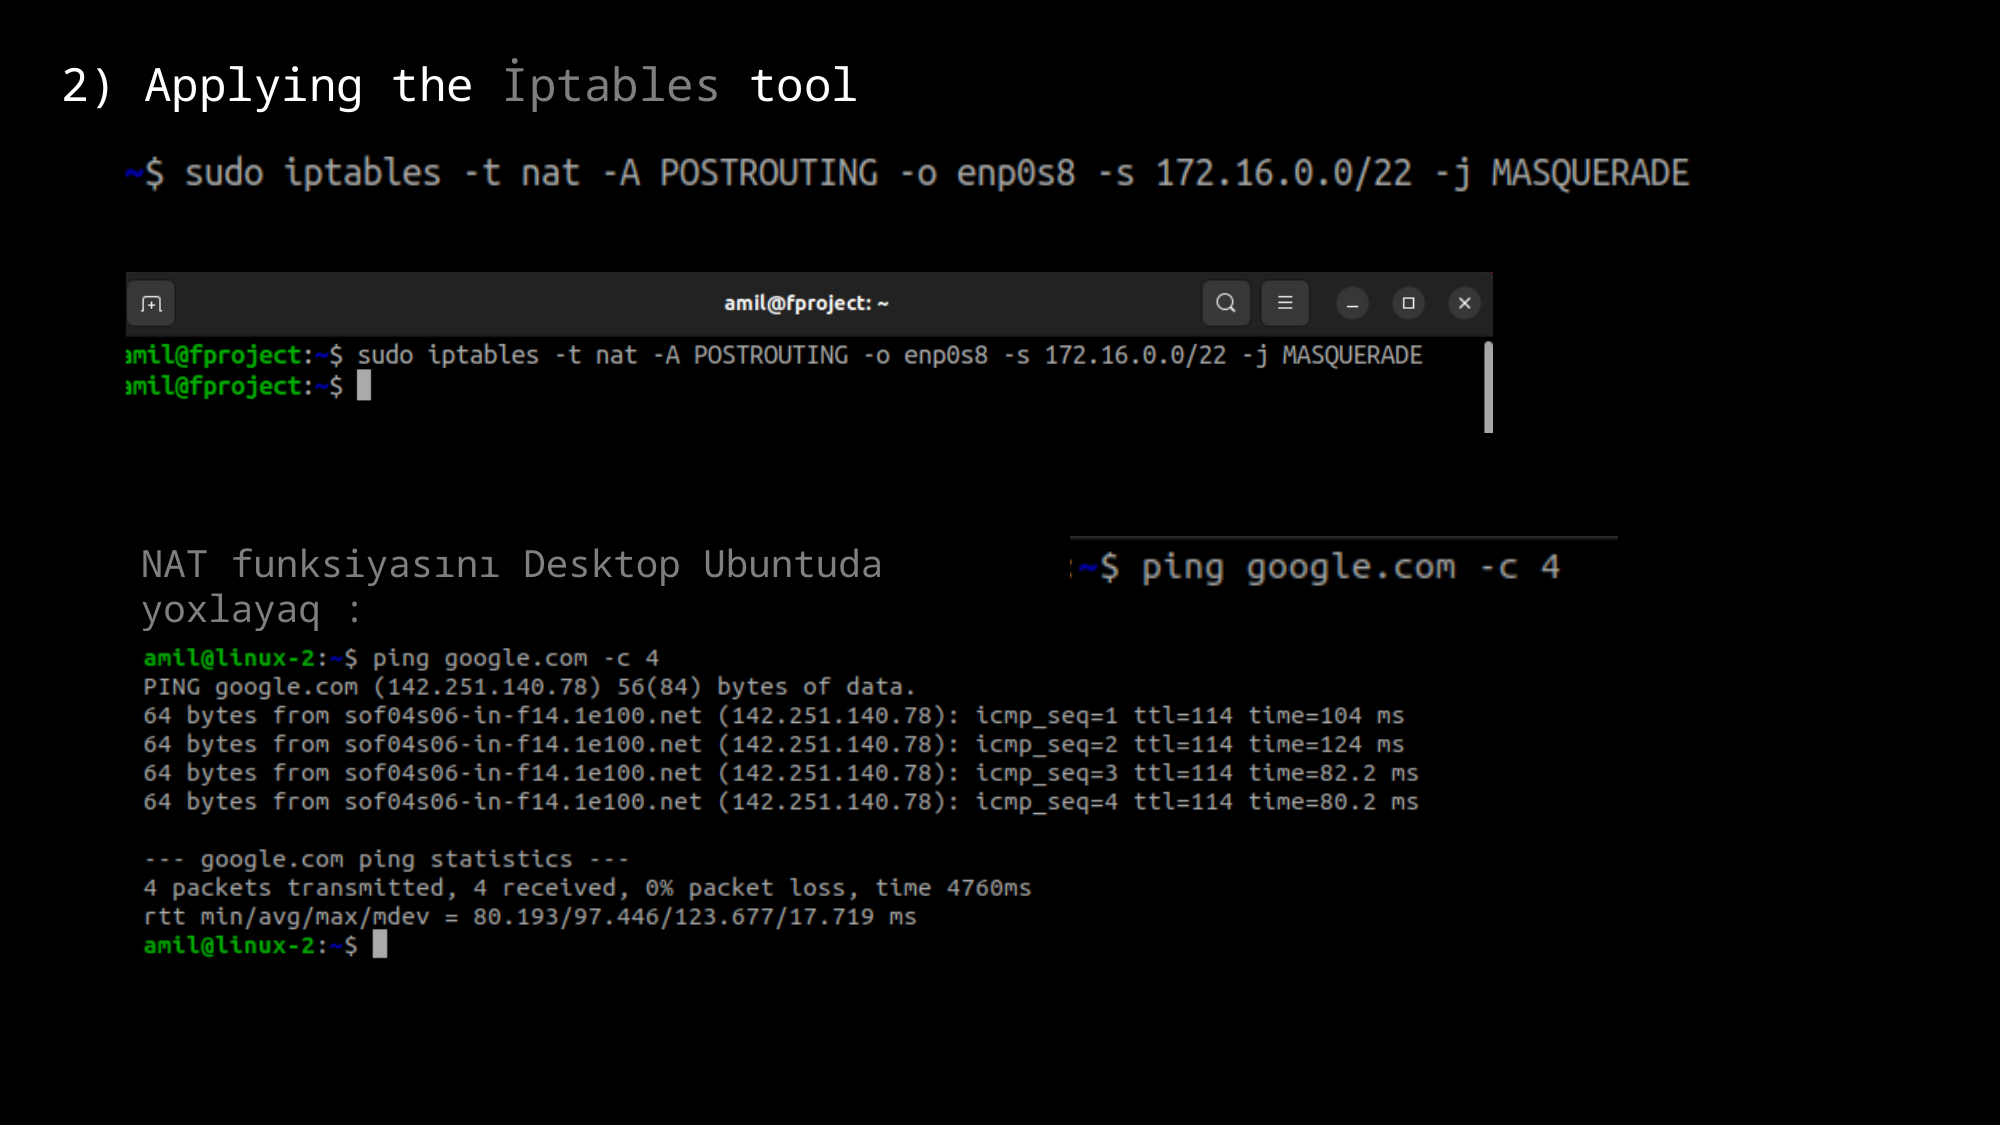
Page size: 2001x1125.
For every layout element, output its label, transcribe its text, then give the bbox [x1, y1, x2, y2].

picture [125, 149, 1694, 198]
picture [1070, 536, 1618, 598]
picture [142, 631, 1441, 987]
picture [125, 272, 1493, 433]
text_box NAT funksiyasını Desktop Ubuntuda yoxlayaq : [125, 532, 1071, 638]
text_box 2) Applying the İptables tool [46, 48, 952, 119]
